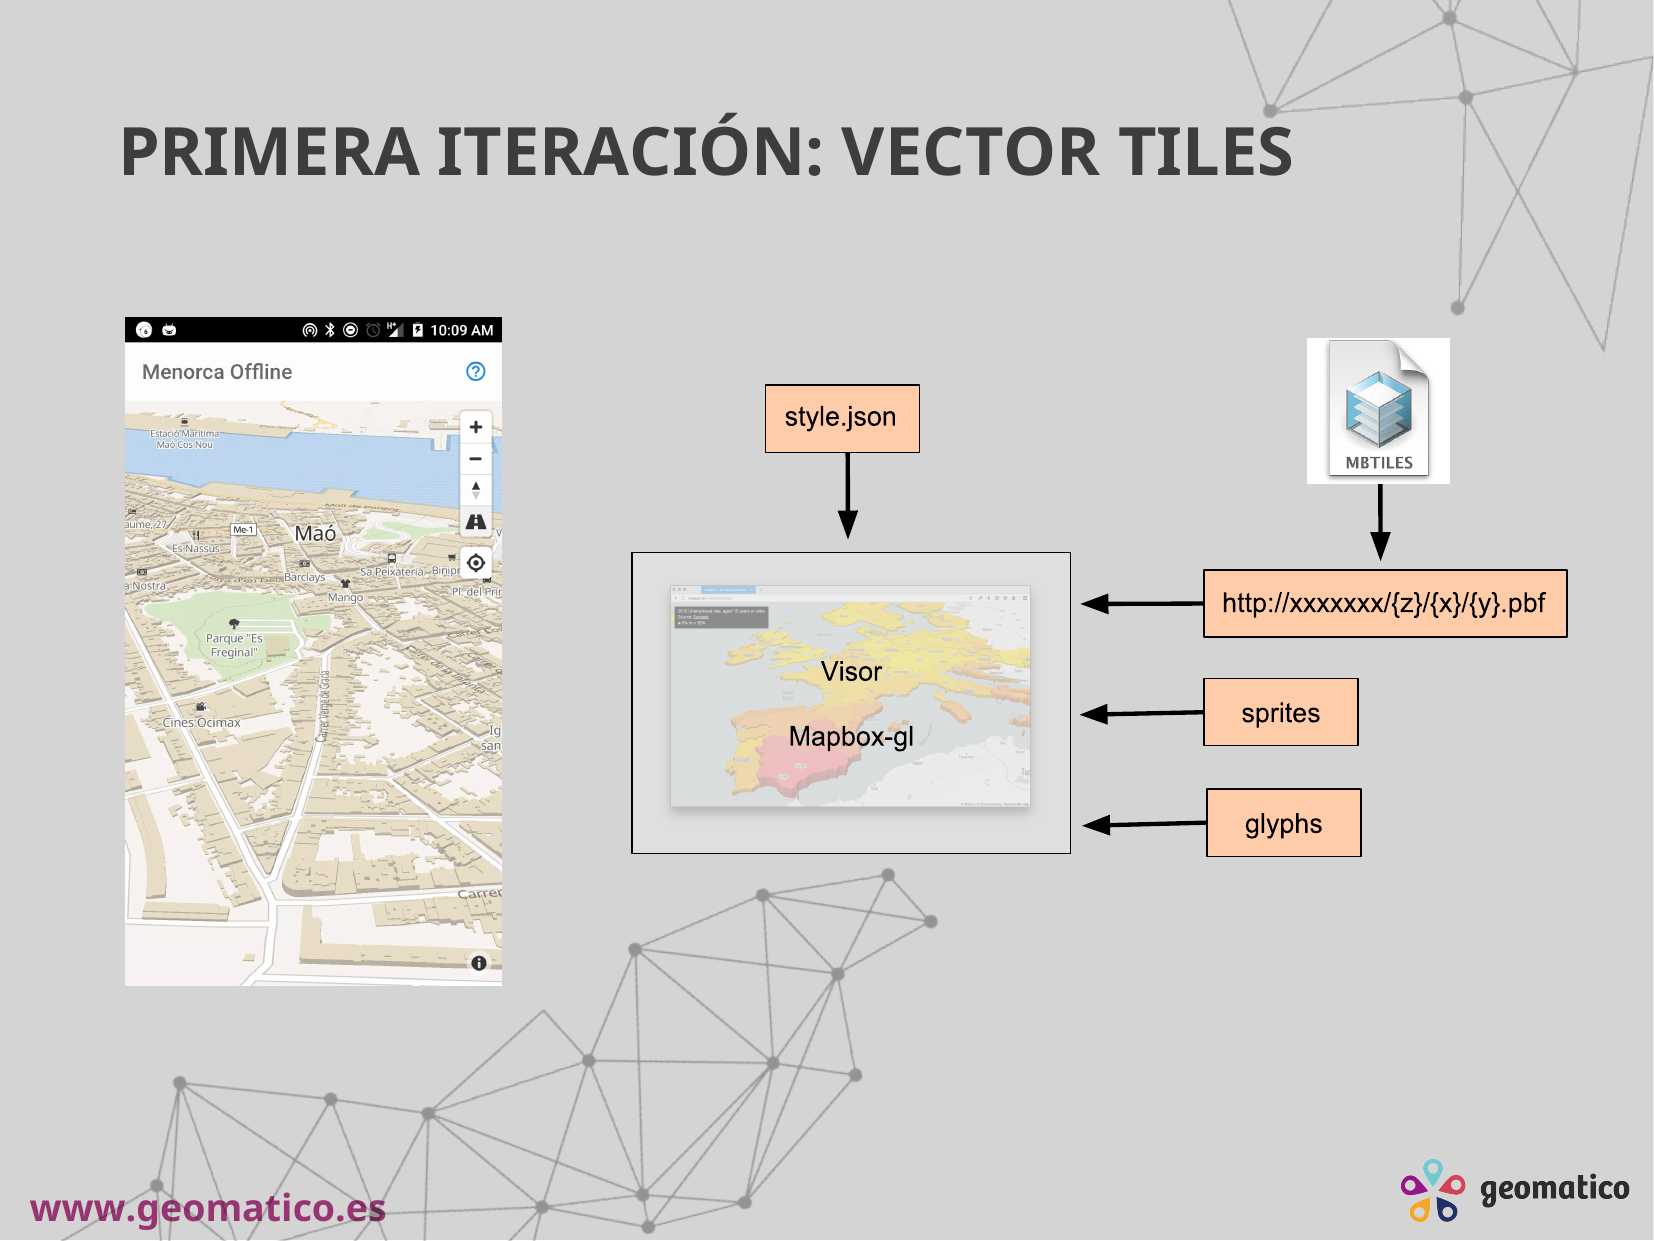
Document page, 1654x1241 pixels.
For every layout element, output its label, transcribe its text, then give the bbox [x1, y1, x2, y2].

text_box Primera iteración: Vector Tiles [118, 104, 1418, 223]
text_box [130, 259, 590, 905]
picture [0, 0, 1654, 1241]
picture [1389, 1152, 1642, 1229]
